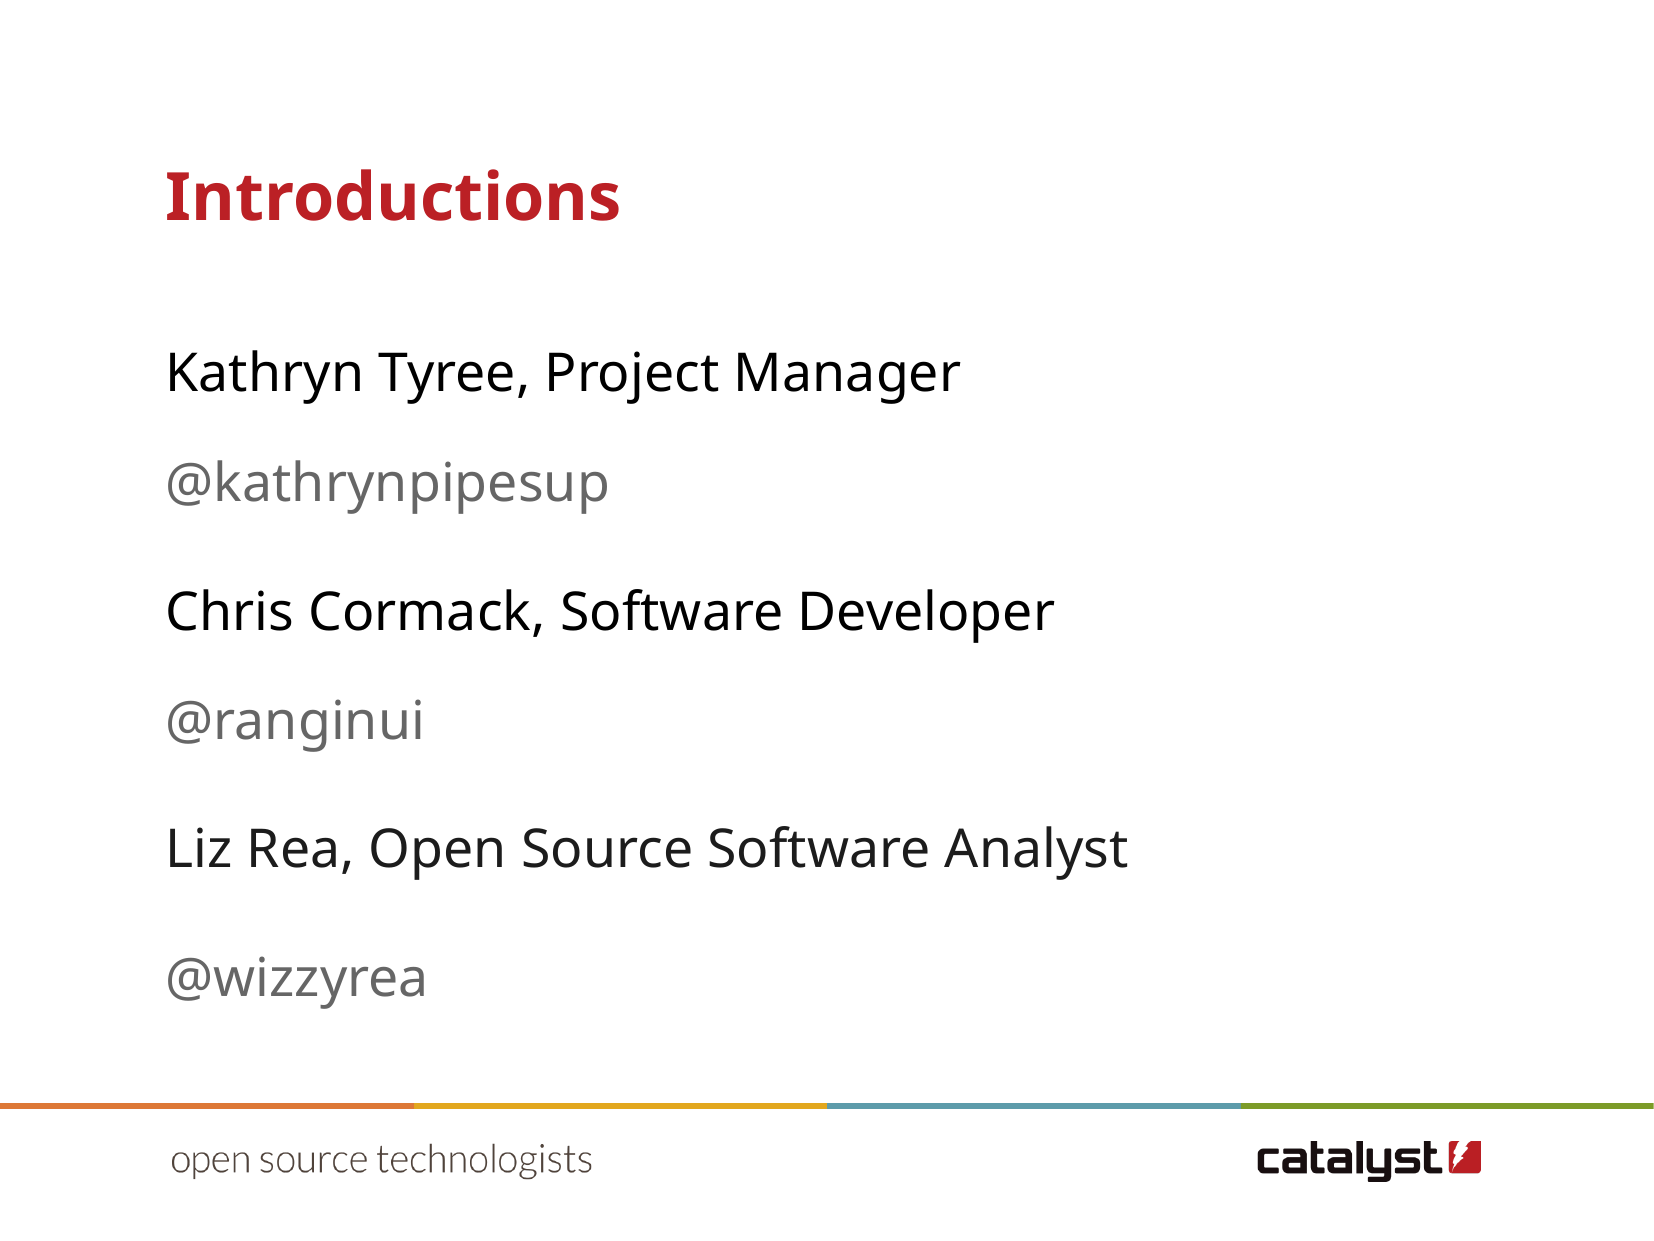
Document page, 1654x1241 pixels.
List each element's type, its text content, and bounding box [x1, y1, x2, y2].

picture [0, 1103, 1654, 1182]
list Kathryn Tyree, Project Manager @kathrynpipesup Chris Cormack, Software Developer @ranginui Liz Rea, Open Source Software Analyst @wizzyrea [165, 297, 1489, 1018]
title Introductions [165, 90, 1489, 297]
